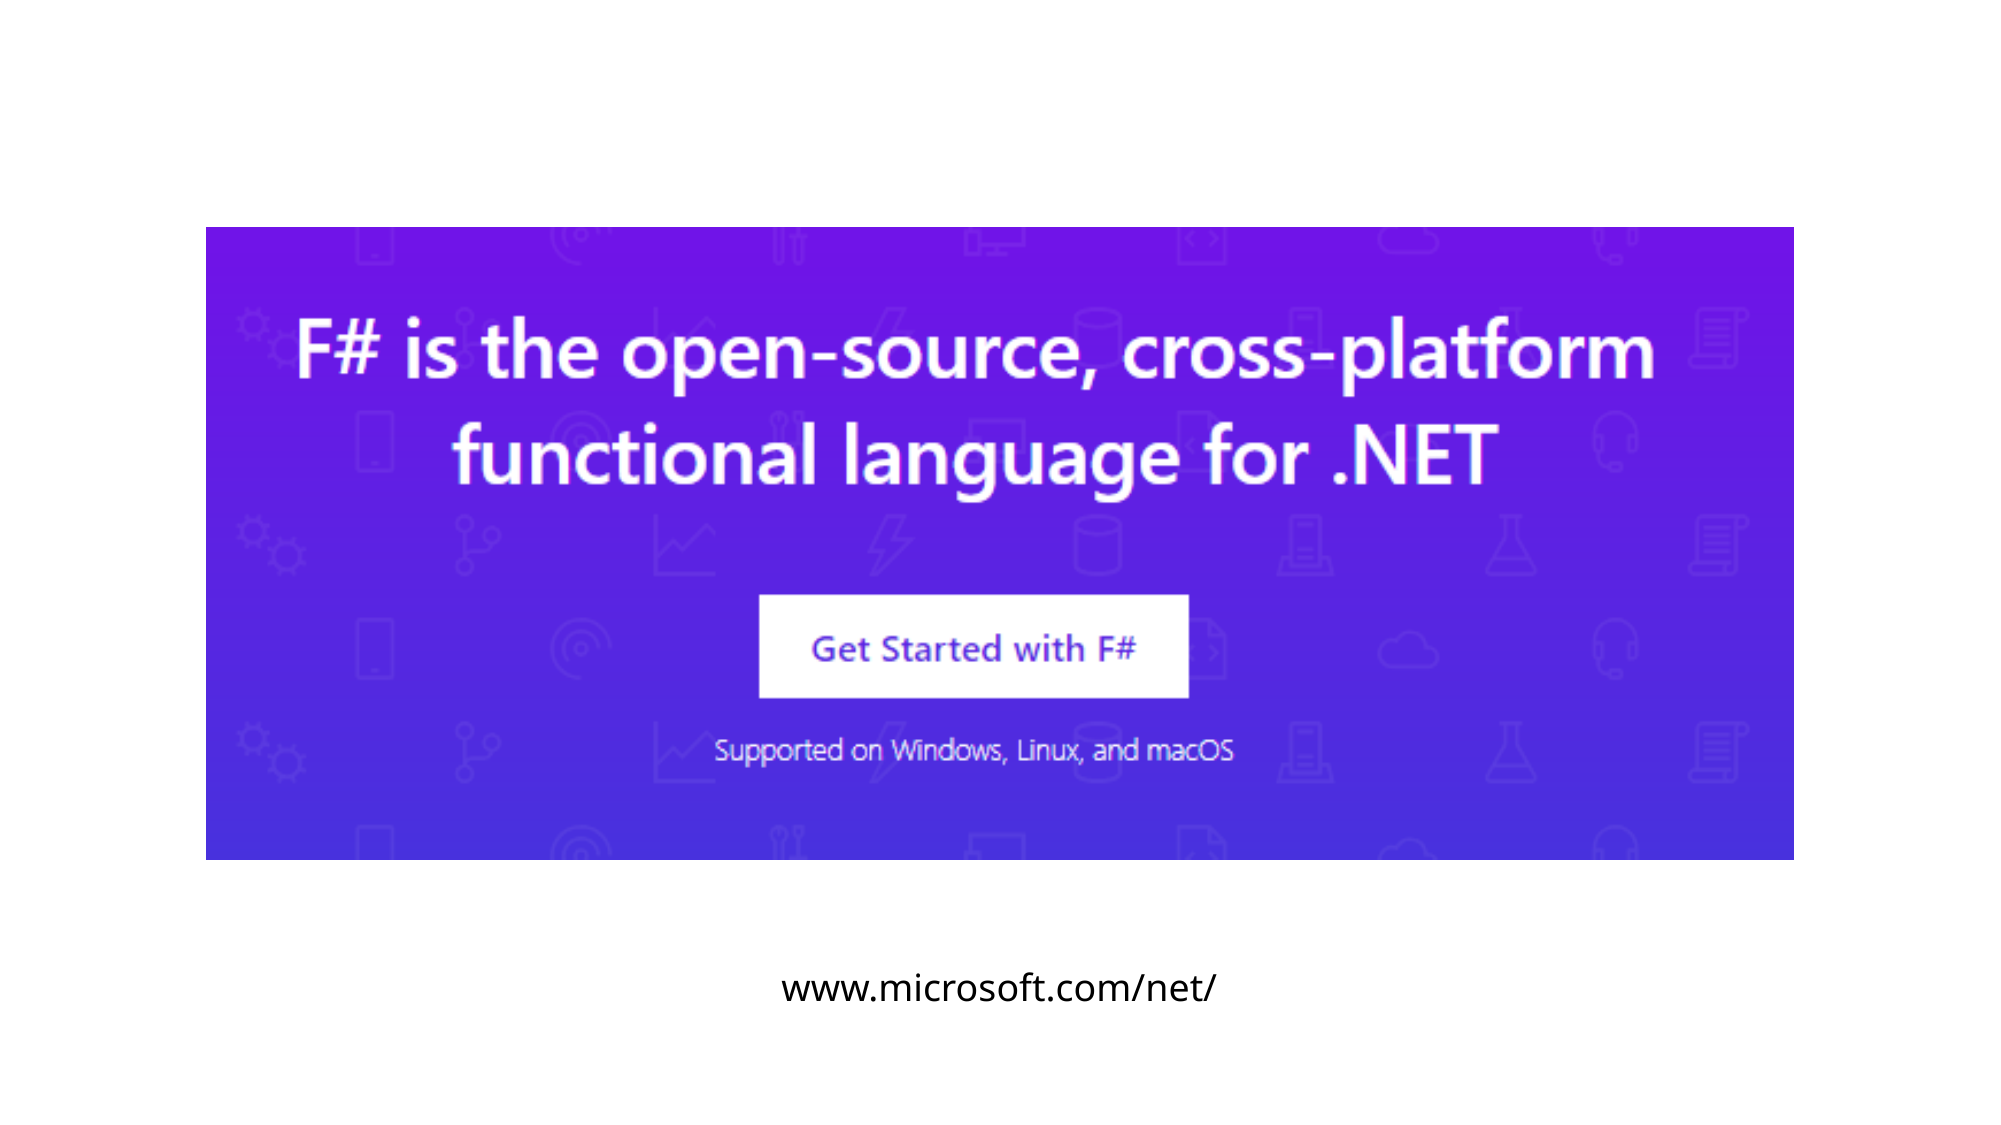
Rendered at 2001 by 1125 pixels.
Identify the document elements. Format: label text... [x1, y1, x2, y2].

text_box www.microsoft.com/net/ [767, 956, 1243, 1022]
picture [206, 227, 1794, 860]
